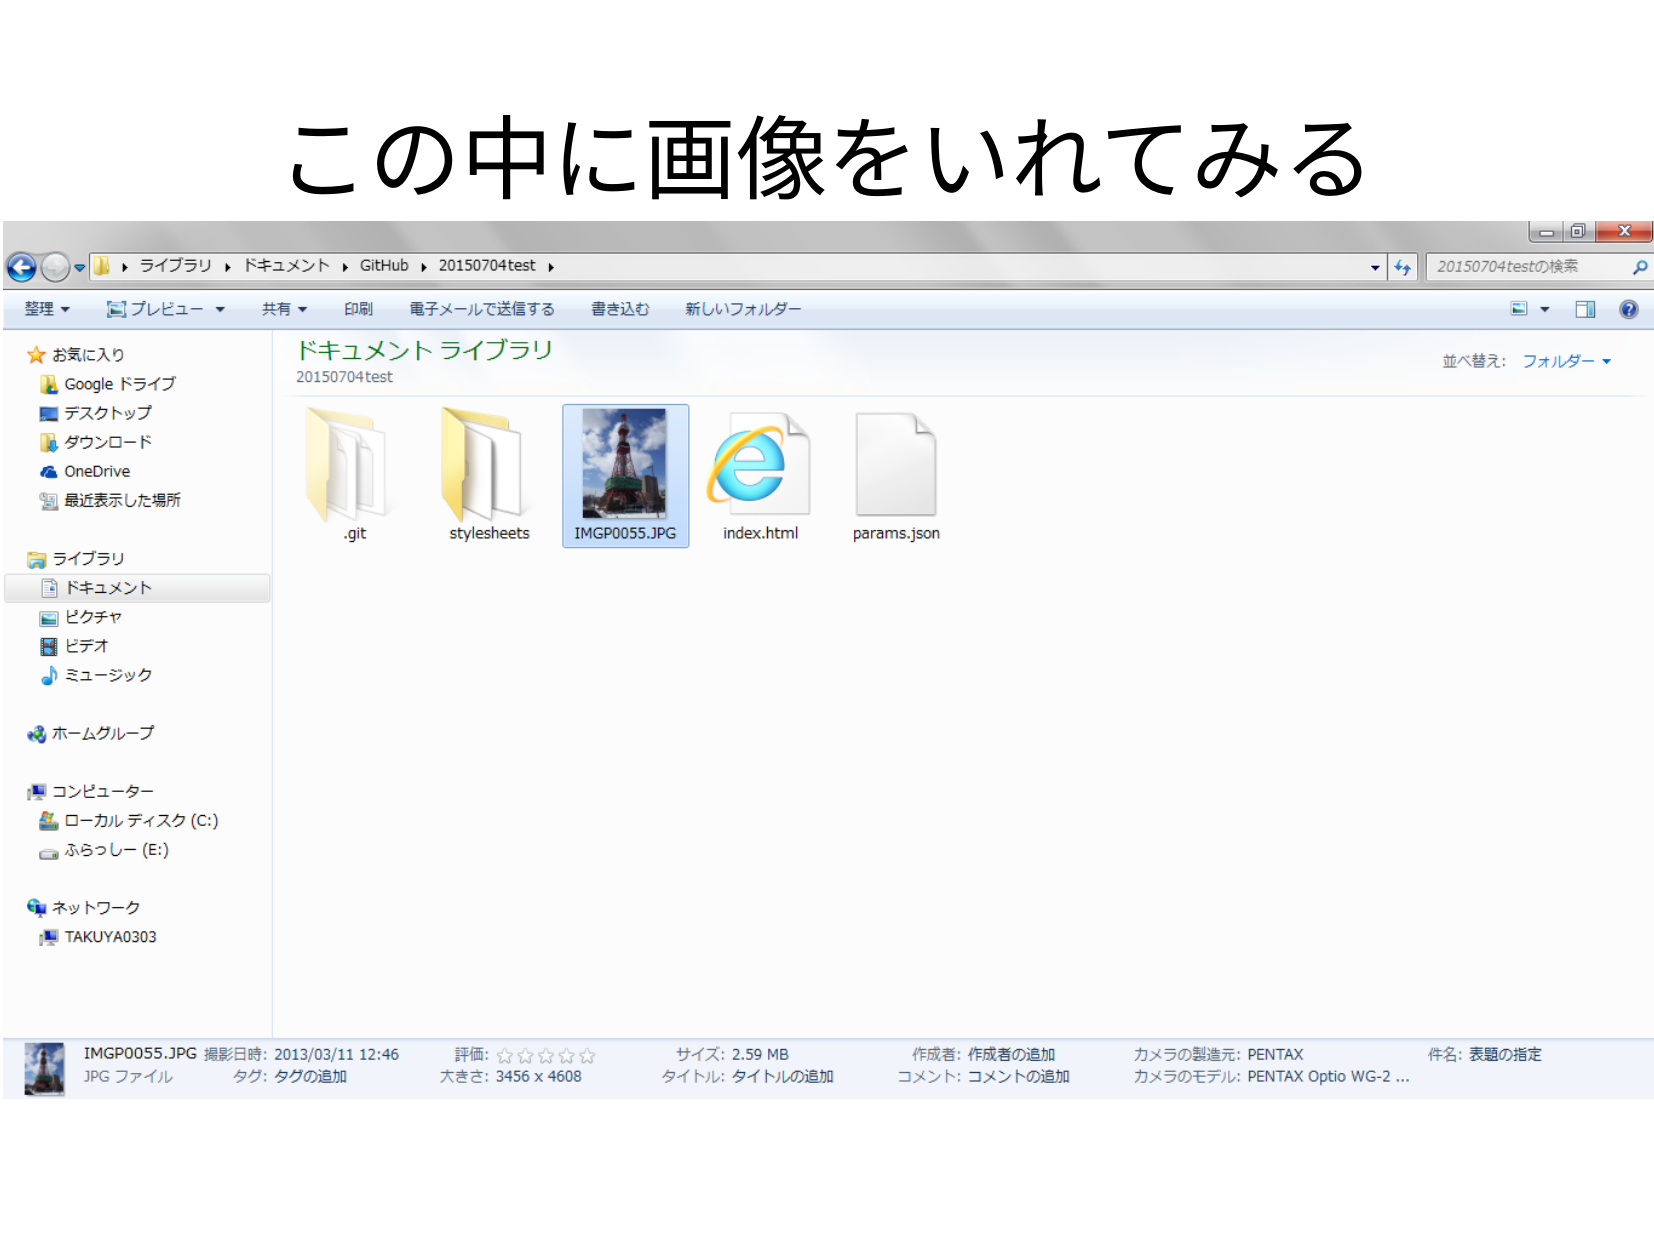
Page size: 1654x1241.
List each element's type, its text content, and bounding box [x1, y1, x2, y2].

picture [3, 221, 1654, 1099]
title この中に画像をいれてみる [82, 49, 1571, 221]
